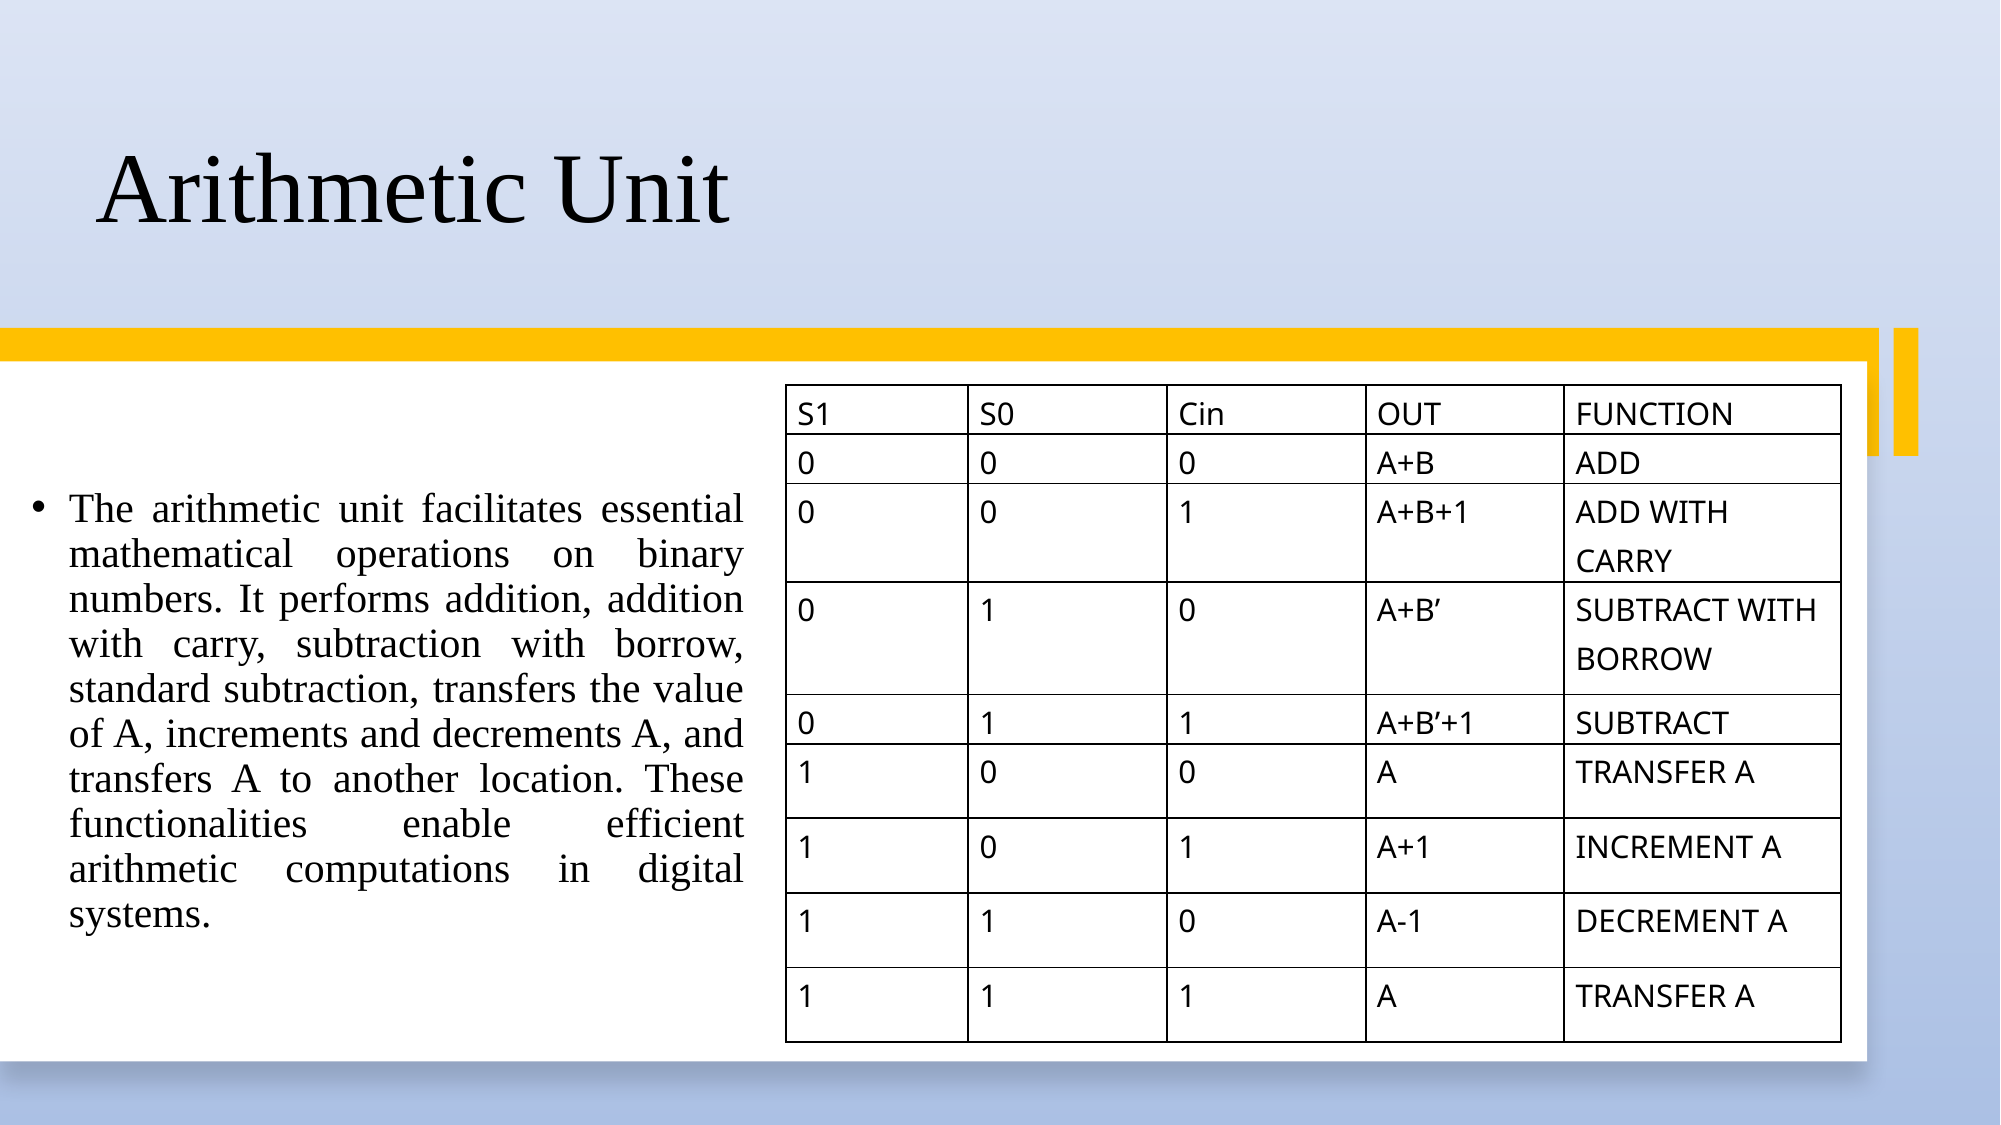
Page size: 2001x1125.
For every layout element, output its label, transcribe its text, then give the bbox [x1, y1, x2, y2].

table_cell 1 [787, 745, 967, 817]
table_cell 0 [1168, 894, 1365, 967]
table_cell 0 [787, 435, 967, 483]
table_header Cin [1168, 386, 1365, 433]
table_cell 0 [969, 484, 1166, 581]
list The arithmetic unit facilitates essential mathematical operations on binary numbers. It performs addition, addition with carry, subtraction with borrow, standard subtraction, transfers the value of A, increments and decrements A, and transfers A to another location. These functionalities enable efficient arithmetic computations in digital systems. [16, 412, 760, 1010]
table_cell A+B+1 [1367, 484, 1563, 581]
table_cell 0 [1168, 435, 1365, 483]
table_cell SUBTRACT [1565, 695, 1840, 743]
table_cell 1 [1168, 695, 1365, 743]
text_box [0, 0, 2000, 1125]
table_cell 0 [969, 819, 1166, 892]
table_cell ADD [1565, 435, 1840, 483]
table_cell 0 [1168, 745, 1365, 817]
table_cell 0 [787, 484, 967, 581]
table_cell 1 [969, 583, 1166, 694]
table_cell 0 [969, 745, 1166, 817]
table_header FUNCTION [1565, 386, 1840, 433]
table_header S1 [787, 386, 967, 433]
table_cell A+B’ [1367, 583, 1563, 694]
table_cell A+B’+1 [1367, 695, 1563, 743]
table_cell SUBTRACT WITH BORROW [1565, 583, 1840, 694]
table_cell 0 [787, 695, 967, 743]
table_cell A-1 [1367, 894, 1563, 967]
table_cell 1 [787, 968, 967, 1041]
table_cell 1 [787, 894, 967, 967]
table_cell A+1 [1367, 819, 1563, 892]
table_cell 1 [1168, 968, 1365, 1041]
table_header OUT [1367, 386, 1563, 433]
table_cell 1 [1168, 484, 1365, 581]
table_cell A [1367, 745, 1563, 817]
table_cell 0 [1168, 583, 1365, 694]
table_cell 1 [969, 968, 1166, 1041]
table_cell INCREMENT A [1565, 819, 1840, 892]
title Arithmetic Unit [80, 38, 1732, 252]
table_cell 1 [969, 695, 1166, 743]
table_cell 0 [969, 435, 1166, 483]
table_cell TRANSFER A [1565, 968, 1840, 1041]
table_cell TRANSFER A [1565, 745, 1840, 817]
table_cell 1 [969, 894, 1166, 967]
table_header S0 [969, 386, 1166, 433]
table_cell 1 [1168, 819, 1365, 892]
table_cell A [1367, 968, 1563, 1041]
table_cell A+B [1367, 435, 1563, 483]
table_cell 1 [787, 819, 967, 892]
table_cell 0 [787, 583, 967, 694]
table_cell DECREMENT A [1565, 894, 1840, 967]
table_cell ADD WITH CARRY [1565, 484, 1840, 581]
